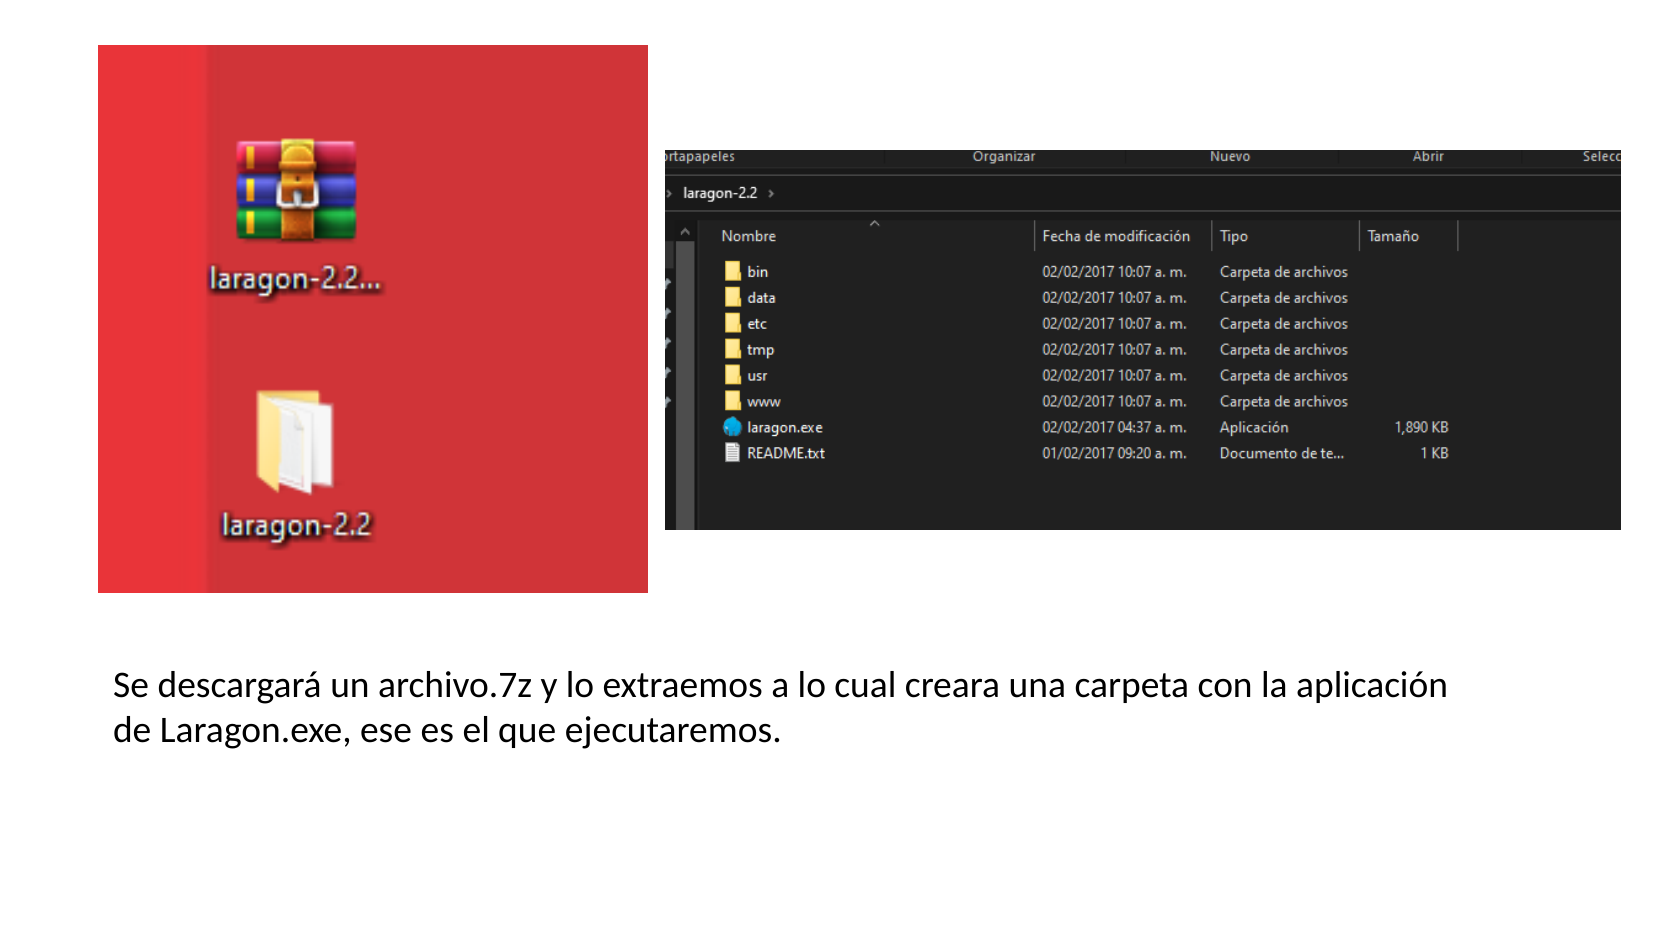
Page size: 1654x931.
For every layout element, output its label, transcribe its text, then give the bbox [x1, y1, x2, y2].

text_box Se descargará un archivo.7z y lo extraemos a lo cual creara una carpeta con la aplicación de Laragon.exe, ese es el que ejecutaremos. [98, 652, 1495, 759]
picture [665, 150, 1621, 530]
picture [98, 45, 648, 593]
